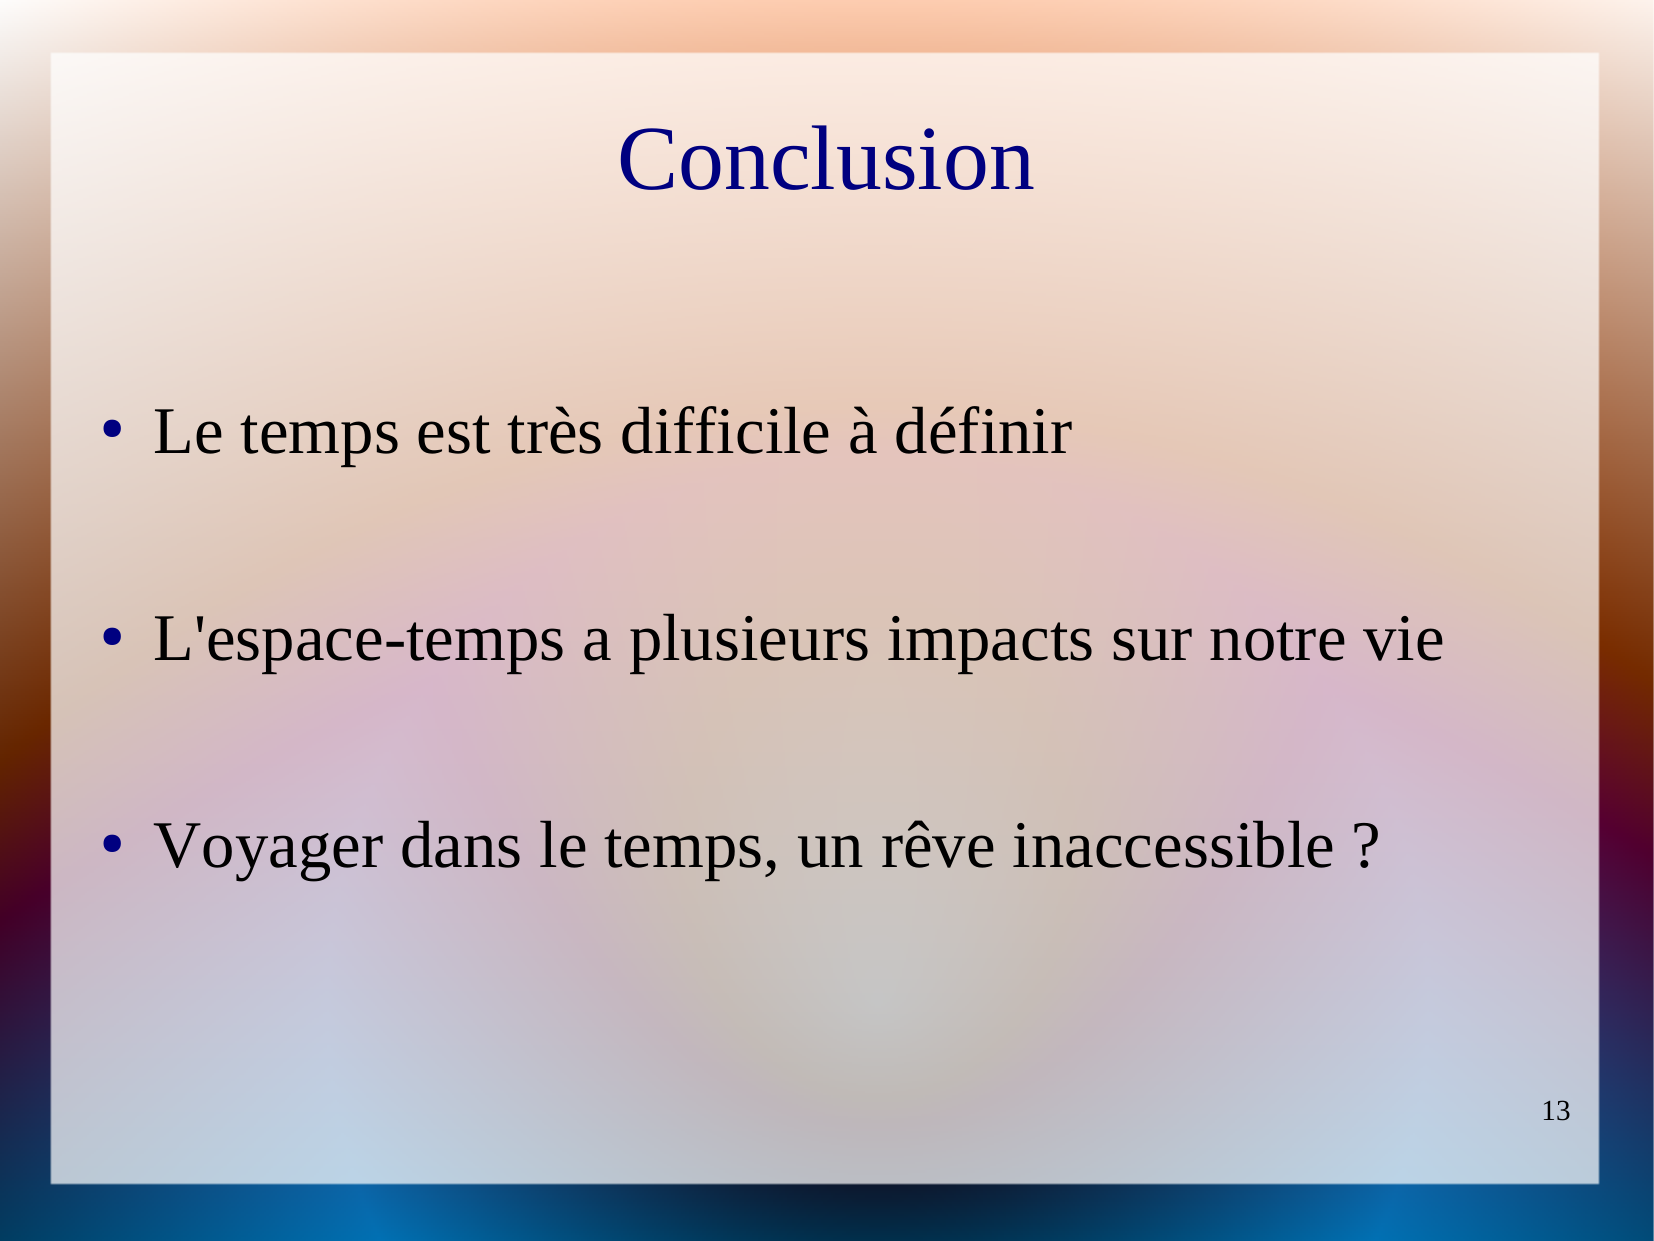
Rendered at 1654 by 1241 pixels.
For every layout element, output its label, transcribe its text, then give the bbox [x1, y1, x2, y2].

list Le temps est très difficile à définir L'espace-temps a plusieurs impacts sur notre vie Voyager dans le temps, un rêve inaccessible ? [82, 290, 1571, 1010]
title Conclusion [82, 55, 1571, 263]
picture [0, 0, 1654, 1241]
